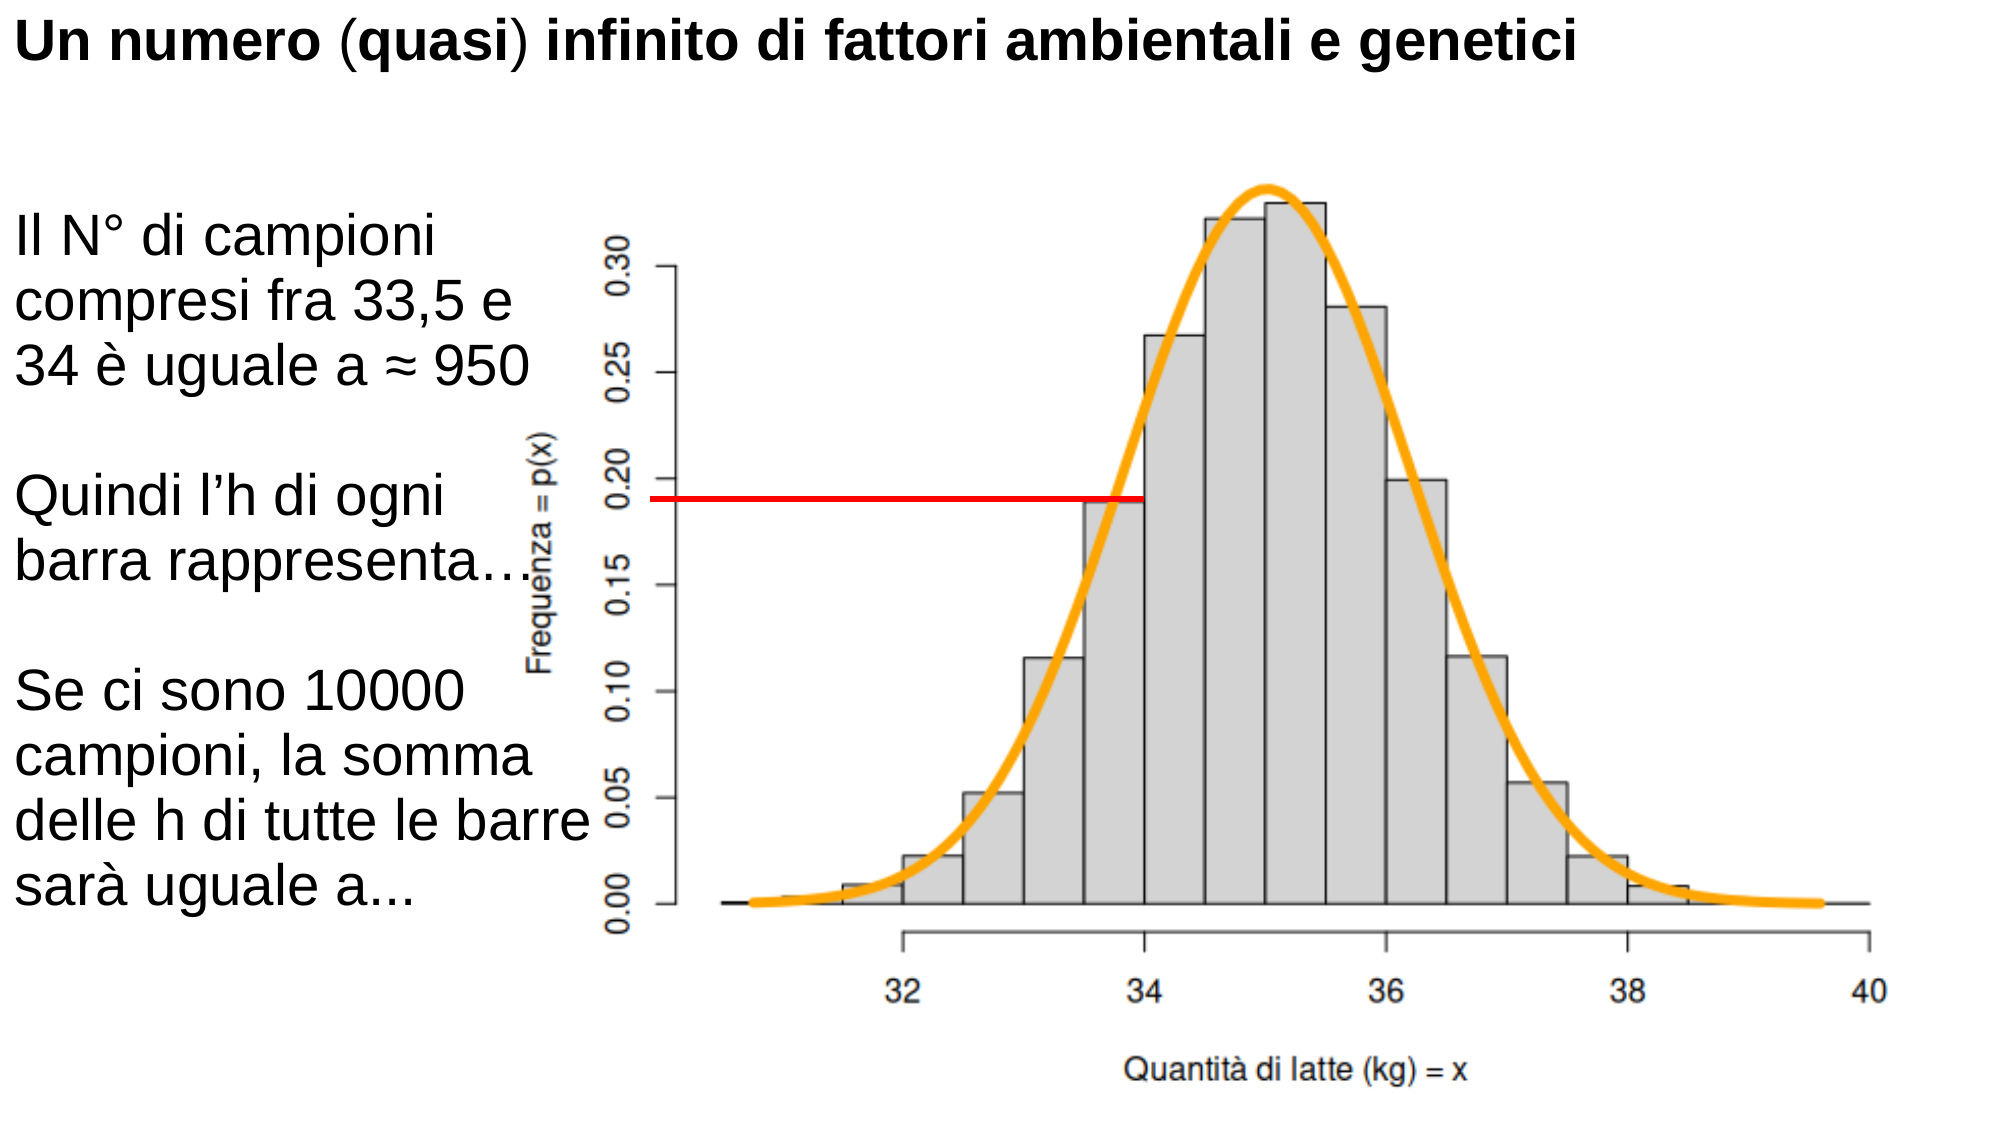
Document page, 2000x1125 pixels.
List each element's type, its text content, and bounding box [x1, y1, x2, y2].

text_box Il N° di campioni compresi fra 33,5 e 34 è uguale a ≈ 950 Quindi l’h di ogni barra rappresenta… Se ci sono 10000 campioni, la somma delle h di tutte le barre sarà uguale a... [0, 0, 1979, 926]
picture [516, 15, 1998, 1125]
